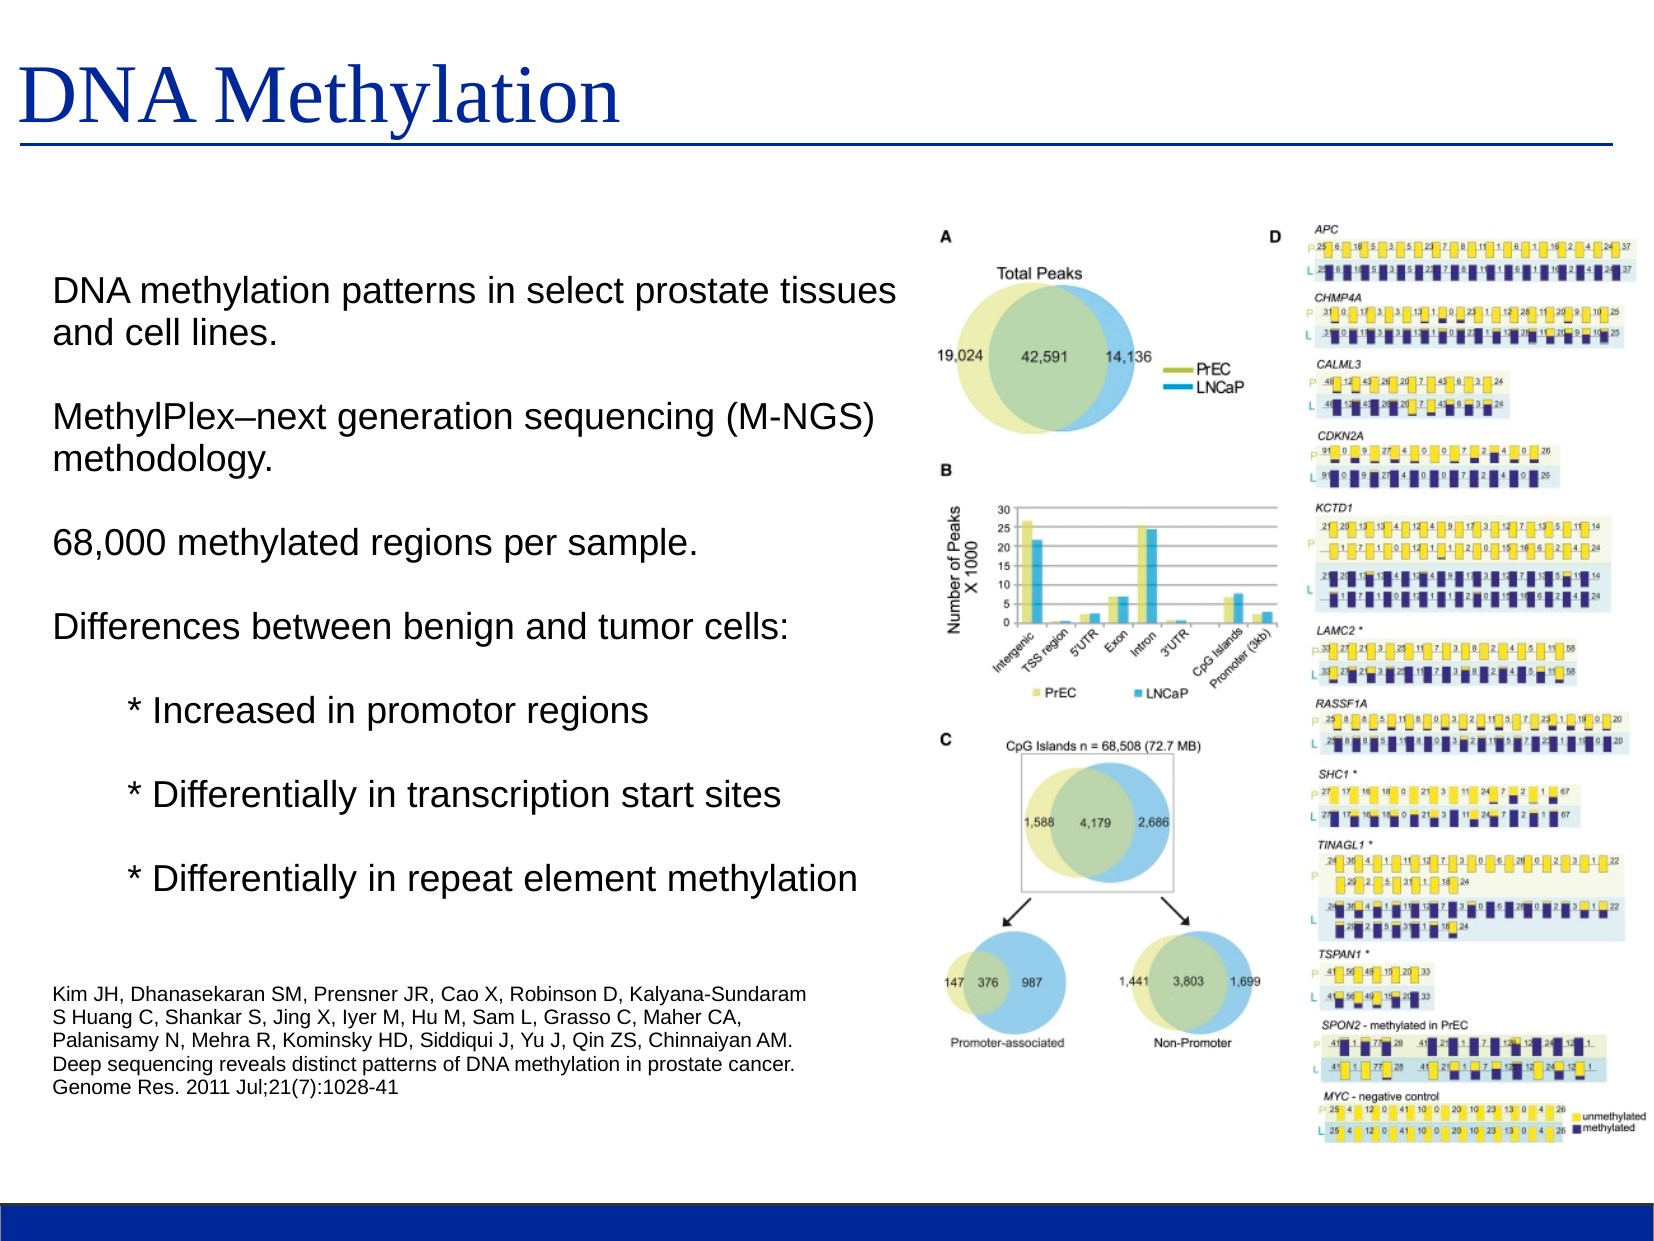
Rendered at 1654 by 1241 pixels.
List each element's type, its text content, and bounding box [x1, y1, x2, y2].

text_box DNA methylation patterns in select prostate tissues and cell lines. MethylPlex–next generation sequencing (M-NGS) methodology. 68,000 methylated regions per sample. Differences between benign and tumor cells: * Increased in promotor regions * Differentially in transcription start sites * Differentially in repeat element methylation [37, 262, 938, 1034]
title DNA Methylation [17, 0, 1589, 198]
picture [937, 224, 1647, 1144]
text_box Kim JH, Dhanasekaran SM, Prensner JR, Cao X, Robinson D, Kalyana-Sundaram S Huang C, Shankar S, Jing X, Iyer M, Hu M, Sam L, Grasso C, Maher CA, Palanisamy N, Mehra R, Kominsky HD, Siddiqui J, Yu J, Qin ZS, Chinnaiyan AM. Deep sequencing reveals distinct patterns of DNA methylation in prostate cancer. Genome Res. 2011 Jul;21(7):1028-41 [37, 975, 826, 1201]
